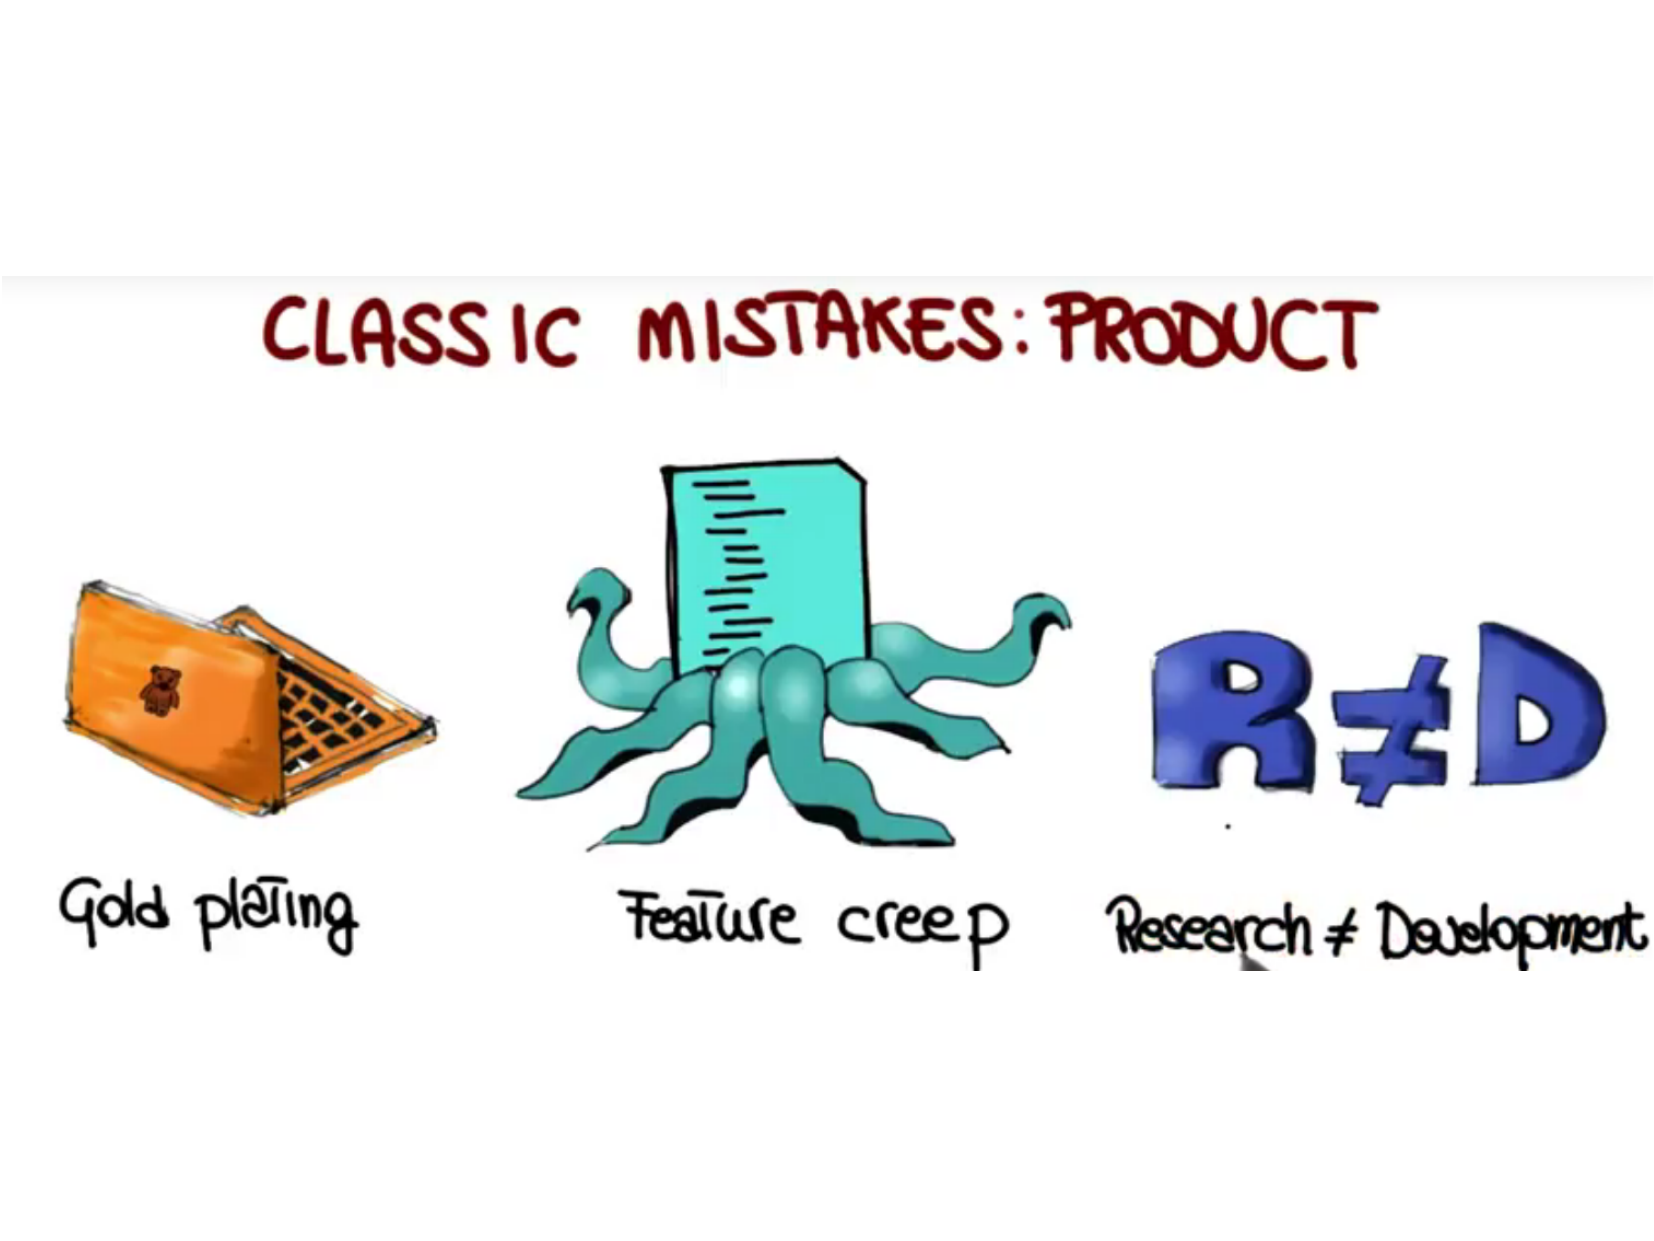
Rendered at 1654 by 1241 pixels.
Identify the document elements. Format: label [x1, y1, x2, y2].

picture [2, 276, 1654, 971]
